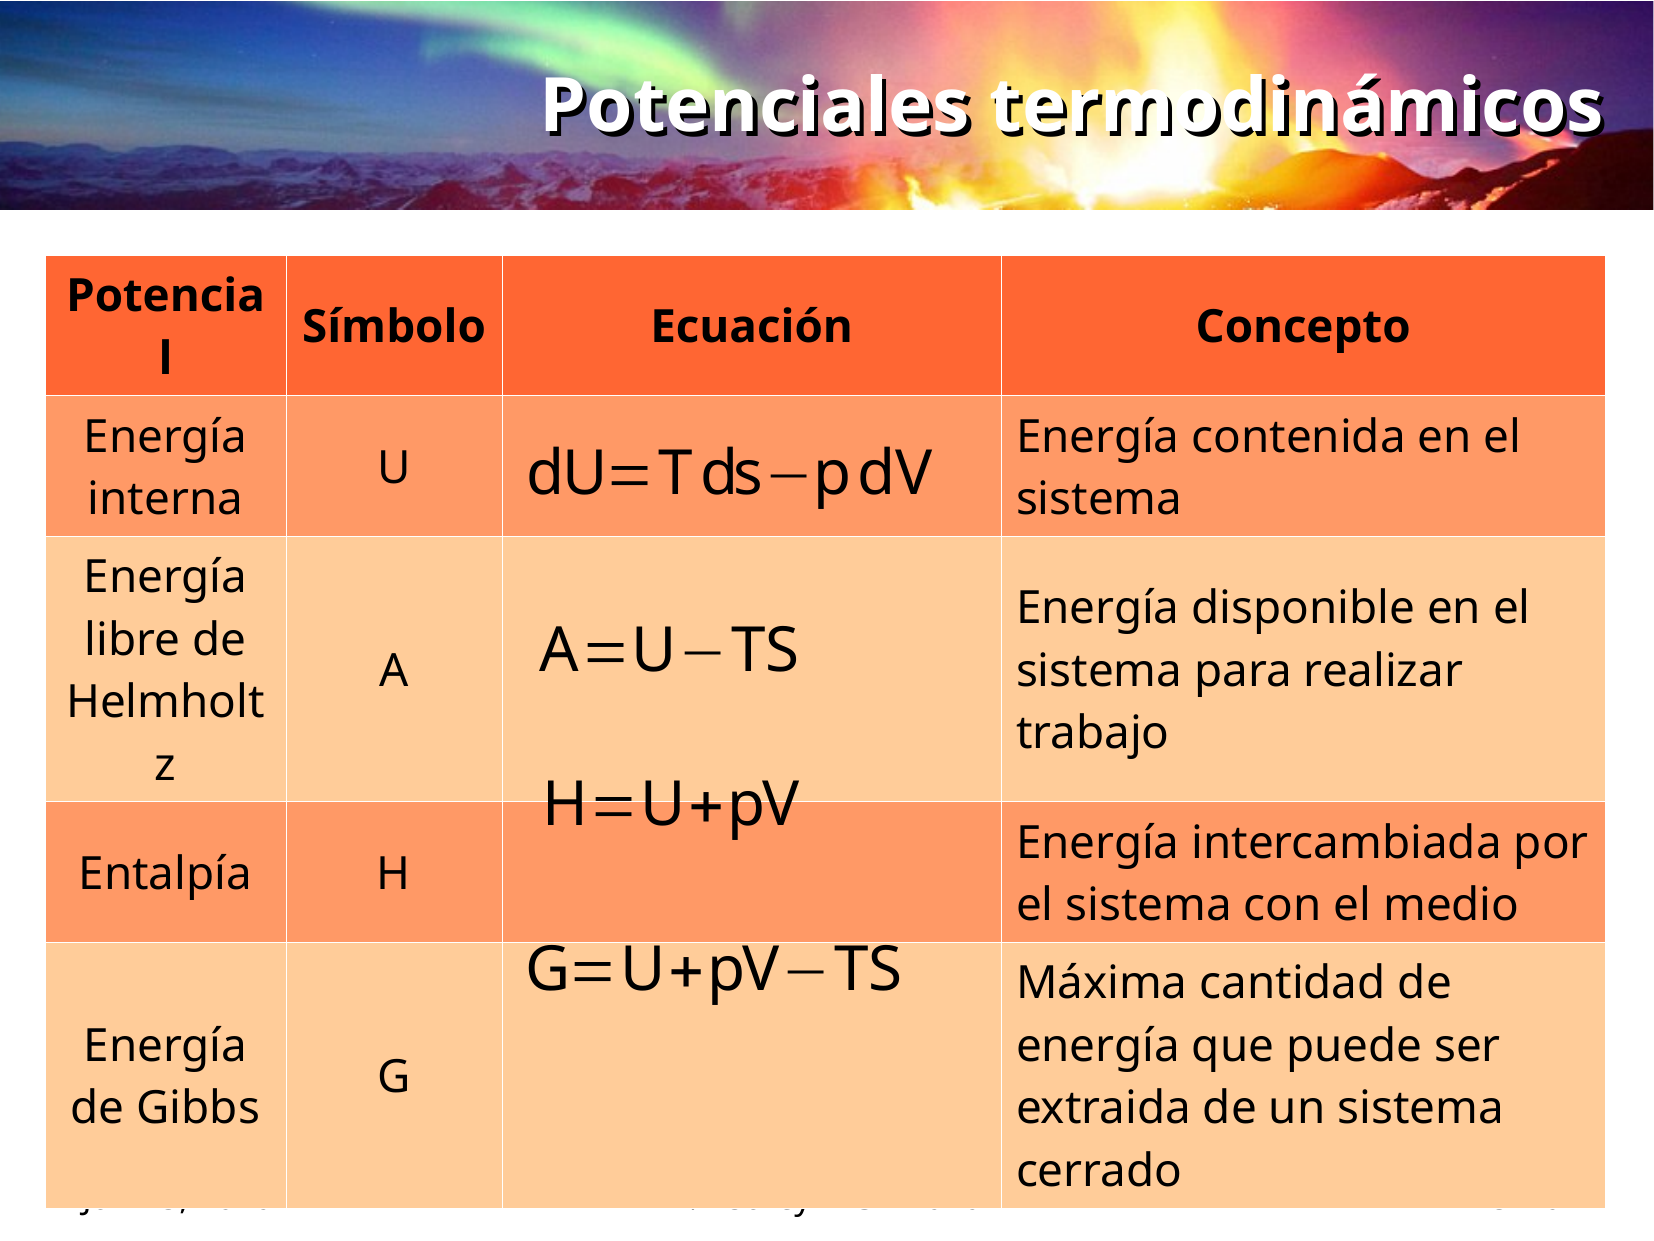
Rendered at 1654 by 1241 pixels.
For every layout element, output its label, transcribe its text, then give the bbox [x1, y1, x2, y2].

table_header Concepto [1002, 256, 1605, 395]
table_cell Energía disponible en el sistema para realizar trabajo [1002, 537, 1605, 801]
table_cell Energía libre de Helmholtz [46, 537, 286, 801]
table_cell Energía contenida en el sistema [1002, 396, 1605, 536]
table_cell [503, 802, 1001, 942]
chart [518, 435, 941, 511]
table_cell Energía intercambiada por el sistema con el medio [1002, 802, 1605, 942]
table_cell [503, 396, 1001, 536]
table_cell Entalpía [46, 802, 286, 942]
chart [536, 765, 808, 842]
table_cell Energía de Gibbs [46, 943, 286, 1208]
table_cell H [287, 802, 502, 942]
table_cell Máxima cantidad de energía que puede ser extraida de un sistema cerrado [1002, 943, 1605, 1208]
table_cell U [287, 396, 502, 536]
table_header Ecuación [503, 256, 1001, 395]
picture [0, 1, 1654, 210]
title Potenciales termodinámicos [45, 15, 1606, 191]
chart [530, 612, 808, 688]
table_cell G [287, 943, 502, 1208]
chart [518, 931, 912, 1007]
table_cell Energía interna [46, 396, 286, 536]
table_cell A [287, 537, 502, 801]
table_header Potencial [46, 256, 286, 395]
table_header Símbolo [287, 256, 502, 395]
table_cell [503, 537, 1001, 801]
table_cell [503, 943, 1001, 1208]
